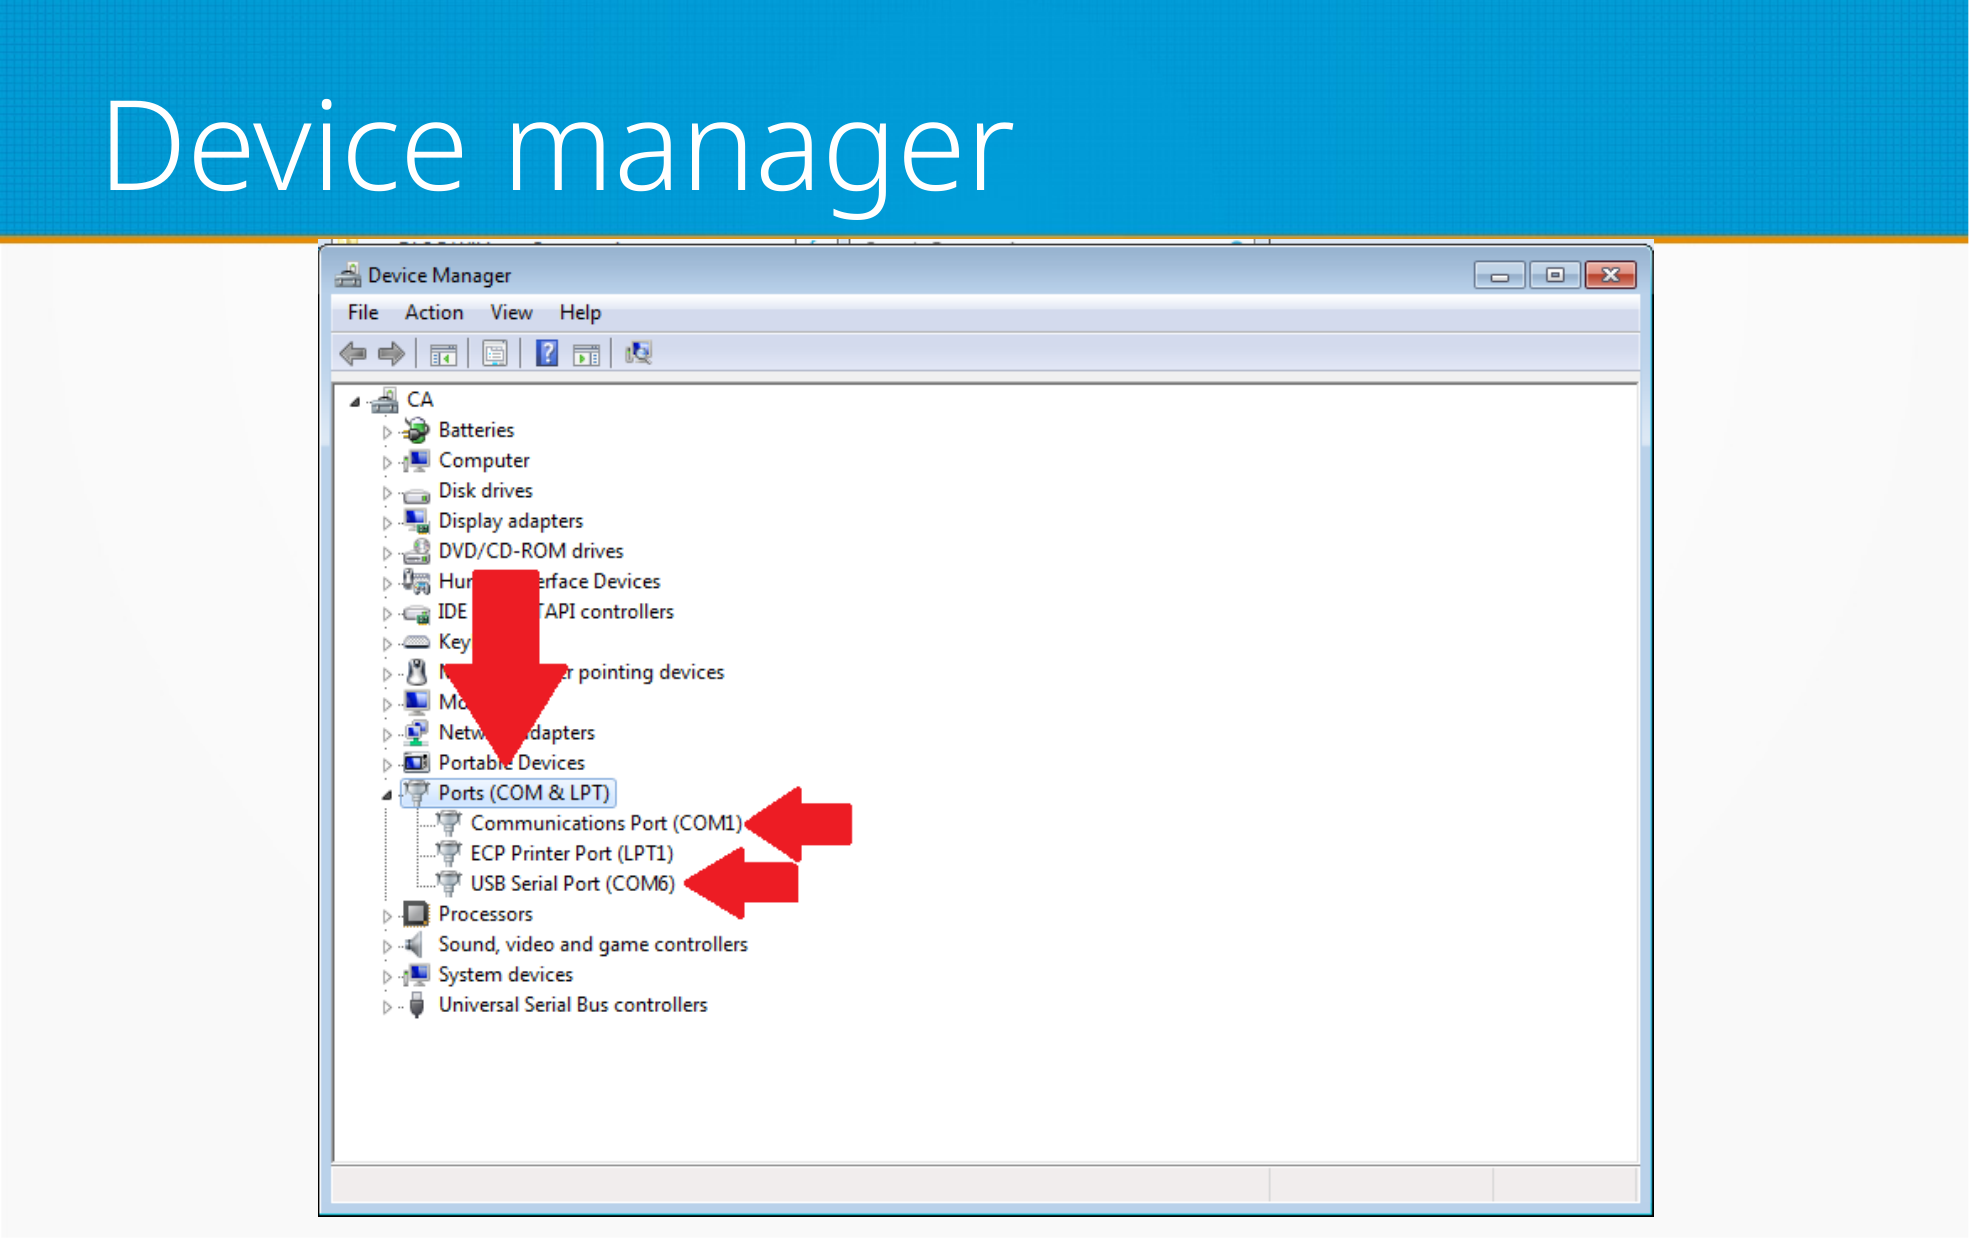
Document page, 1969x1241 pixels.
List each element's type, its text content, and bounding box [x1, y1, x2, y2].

title Device manager [98, 19, 1870, 227]
picture [0, 233, 1969, 1241]
